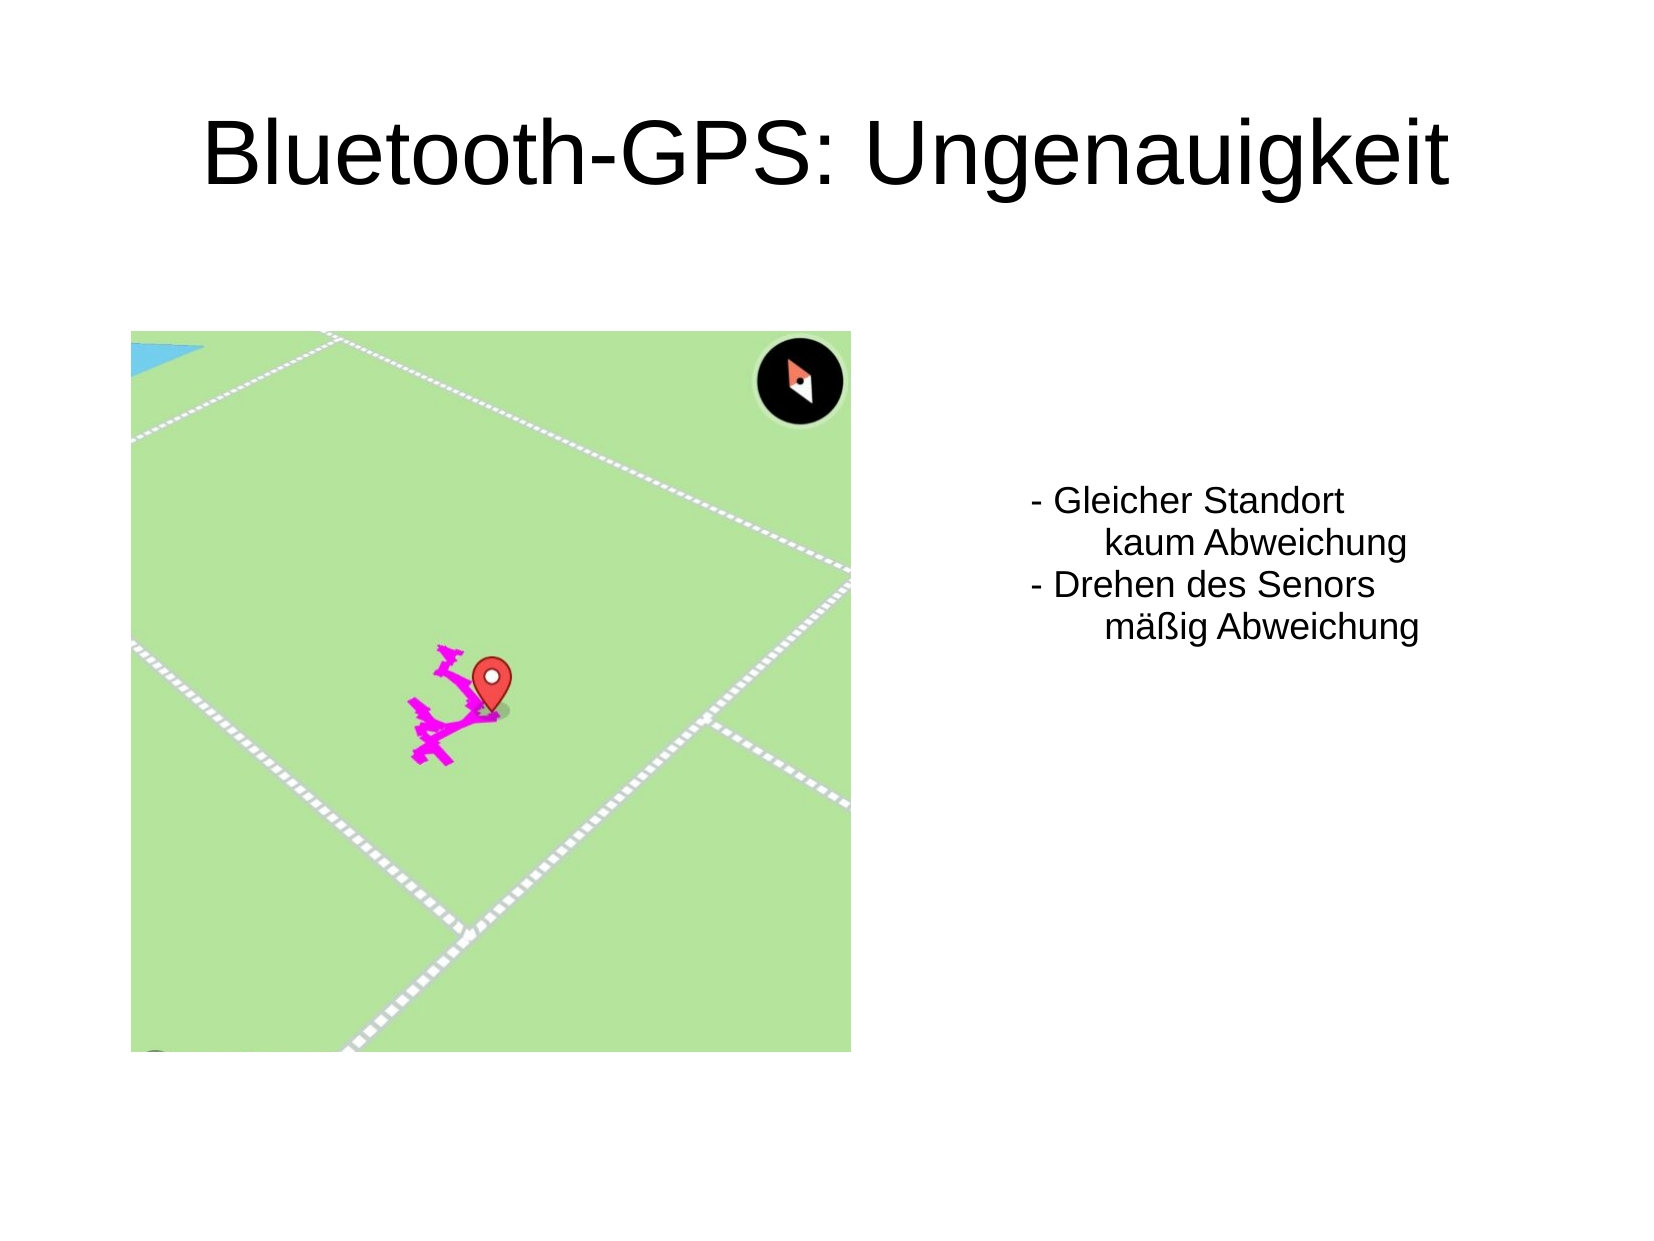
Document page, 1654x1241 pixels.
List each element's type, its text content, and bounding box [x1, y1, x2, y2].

text_box - Gleicher Standort kaum Abweichung - Drehen des Senors mäßig Abweichung [1015, 472, 1435, 656]
title Bluetooth-GPS: Ungenauigkeit [82, 49, 1571, 257]
picture [131, 331, 851, 1052]
